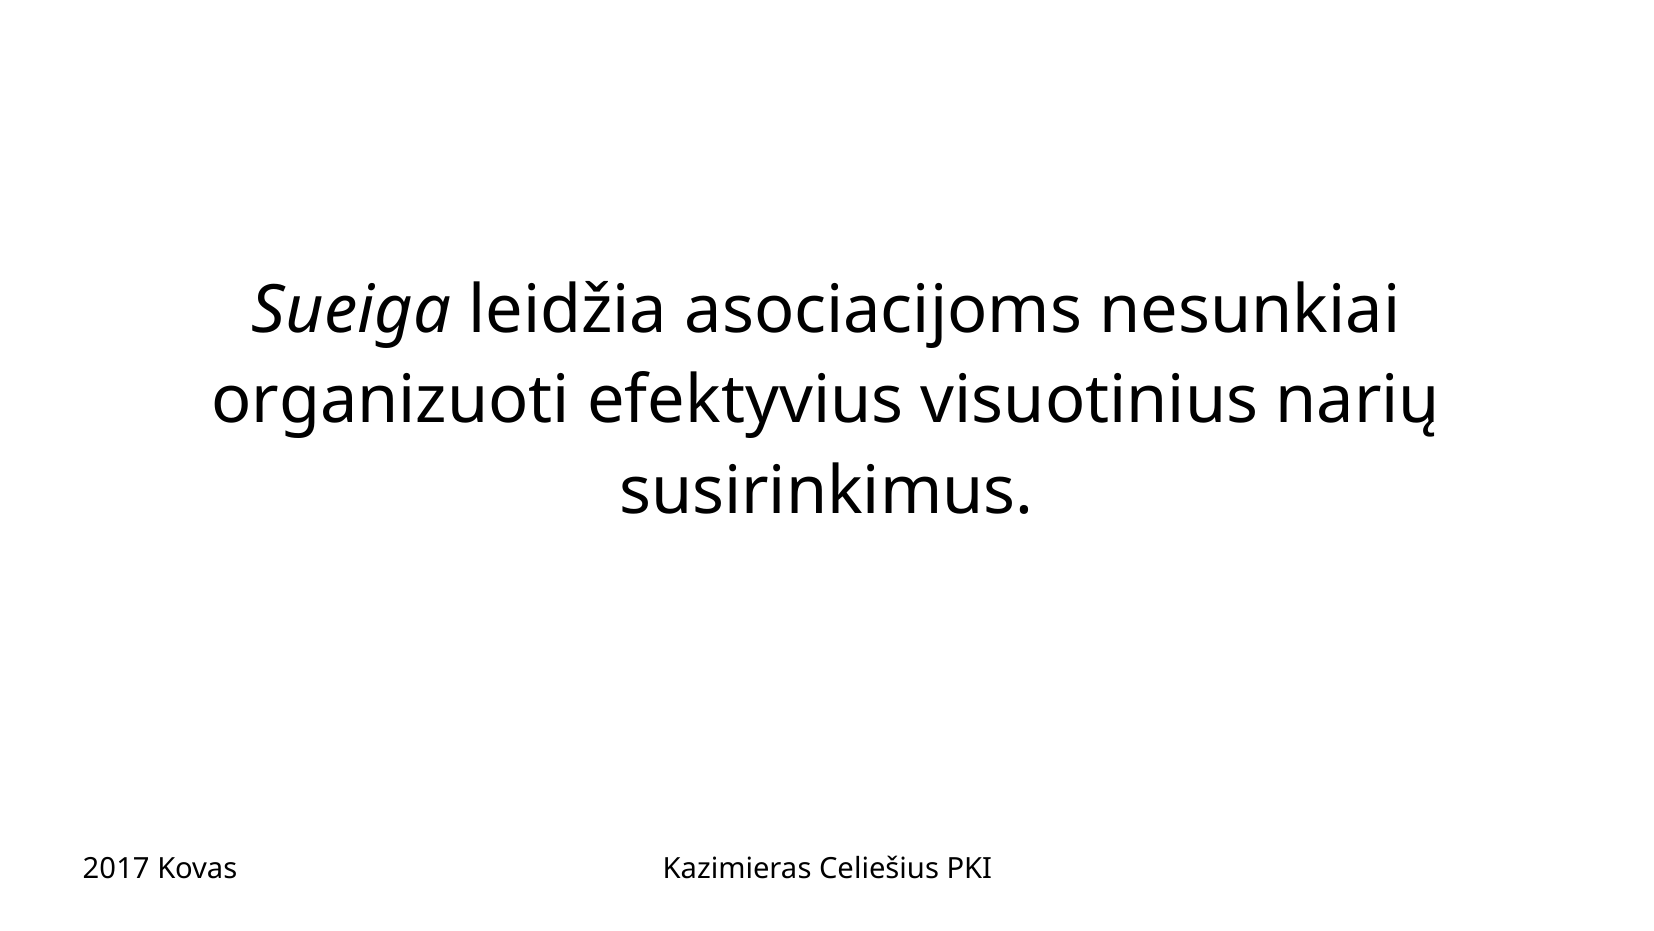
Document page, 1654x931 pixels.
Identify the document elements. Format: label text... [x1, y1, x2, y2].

subtitle Sueiga leidžia asociacijoms nesunkiai organizuoti efektyvius visuotinius narių susirinkimus. [82, 37, 1571, 758]
